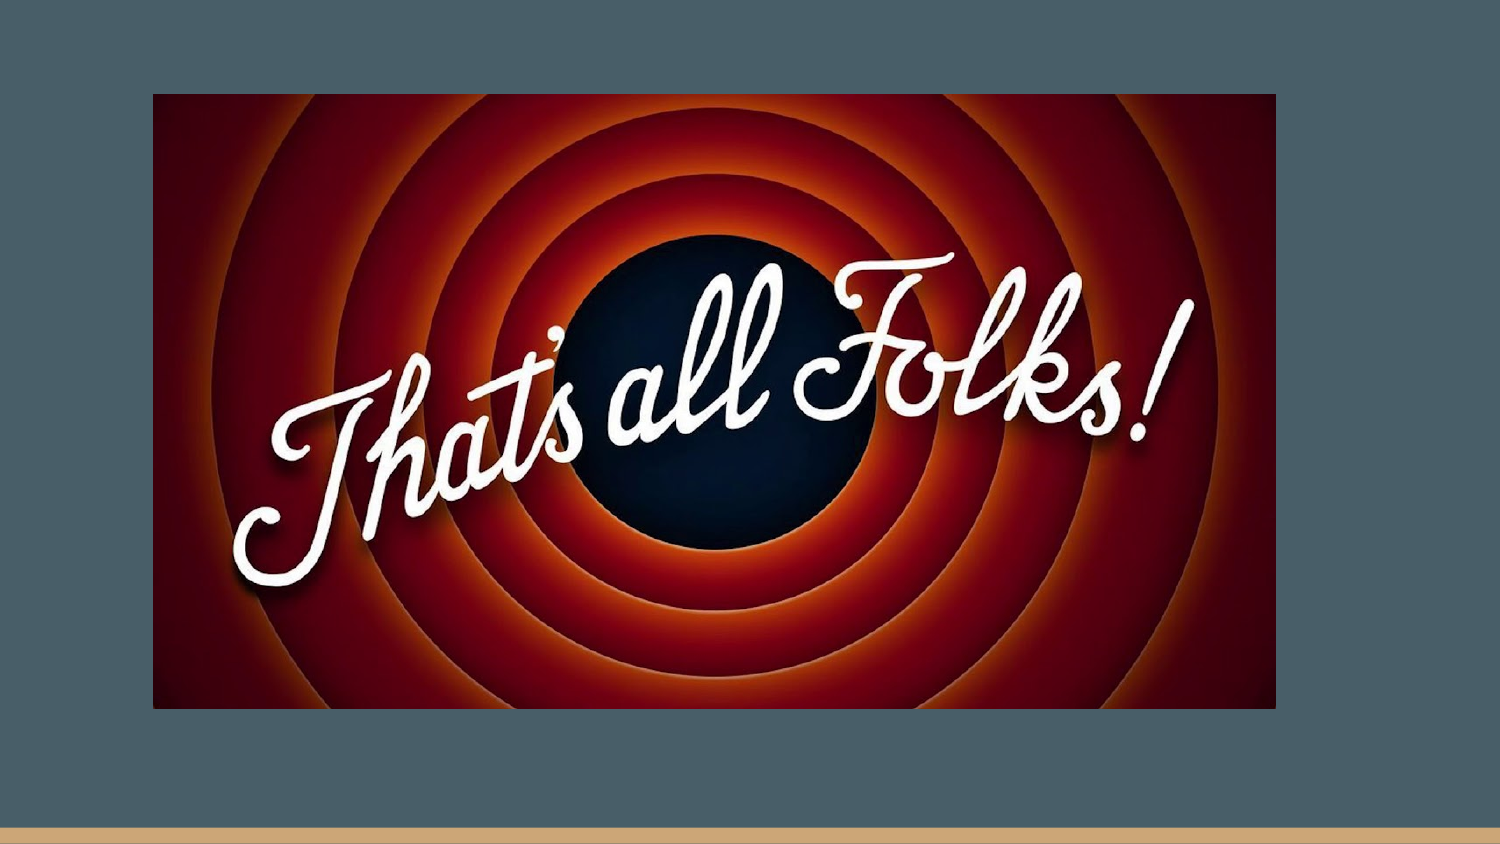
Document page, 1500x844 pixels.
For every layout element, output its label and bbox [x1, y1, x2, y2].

picture [153, 94, 1276, 709]
